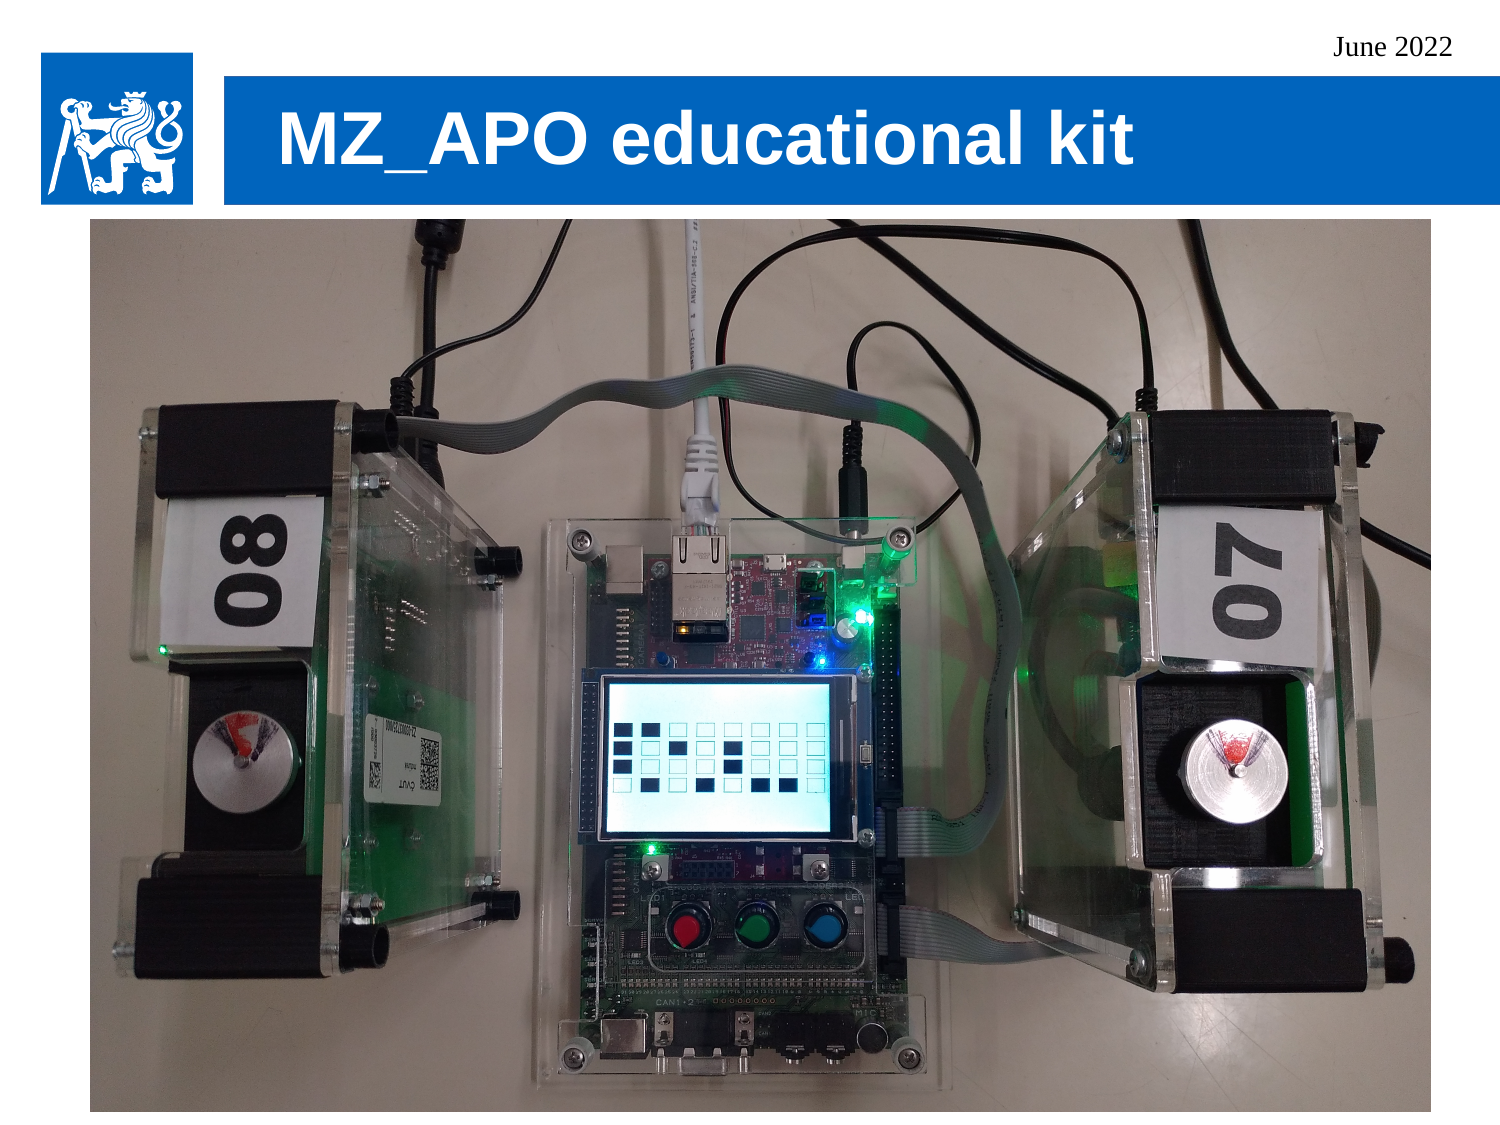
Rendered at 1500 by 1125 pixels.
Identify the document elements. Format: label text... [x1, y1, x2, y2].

picture [90, 219, 1431, 1112]
title MZ_APO educational kit [277, 44, 1500, 181]
